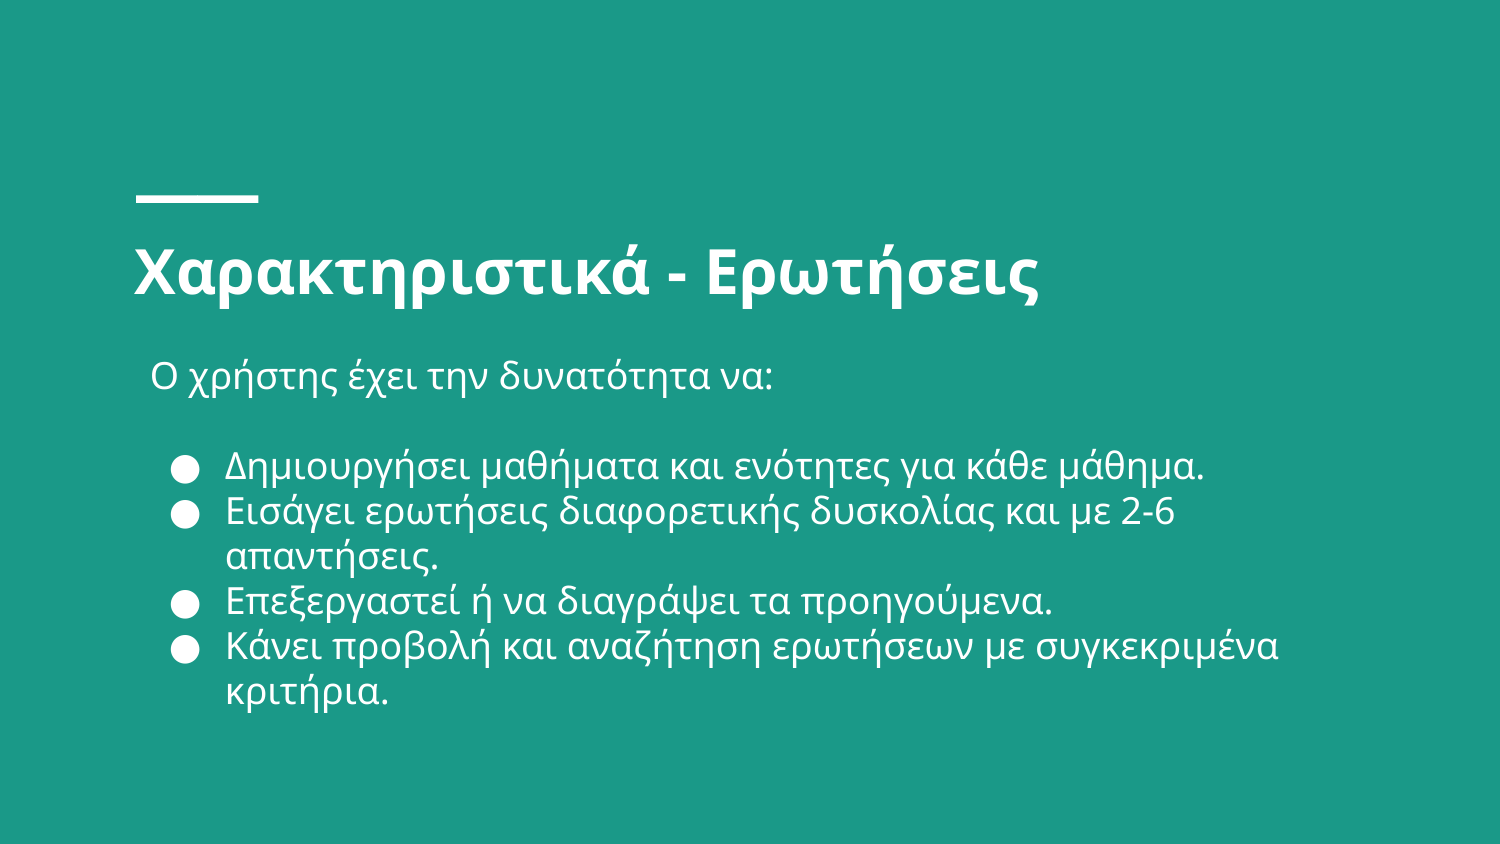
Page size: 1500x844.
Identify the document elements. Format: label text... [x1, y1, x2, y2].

text_box Ο χρήστης έχει την δυνατότητα να: Δημιουργήσει μαθήματα και ενότητες για κάθε μάθημα. Εισάγει ερωτήσεις διαφορετικής δυσκολίας και με 2-6 απαντήσεις. Επεξεργαστεί ή να διαγράψει τα προηγούμενα. Κάνει προβολή και αναζήτηση ερωτήσεων με συγκεκριμένα κριτήρια. [134, 337, 1406, 817]
title Χαρακτηριστικά - Ερωτήσεις [119, 216, 1381, 325]
